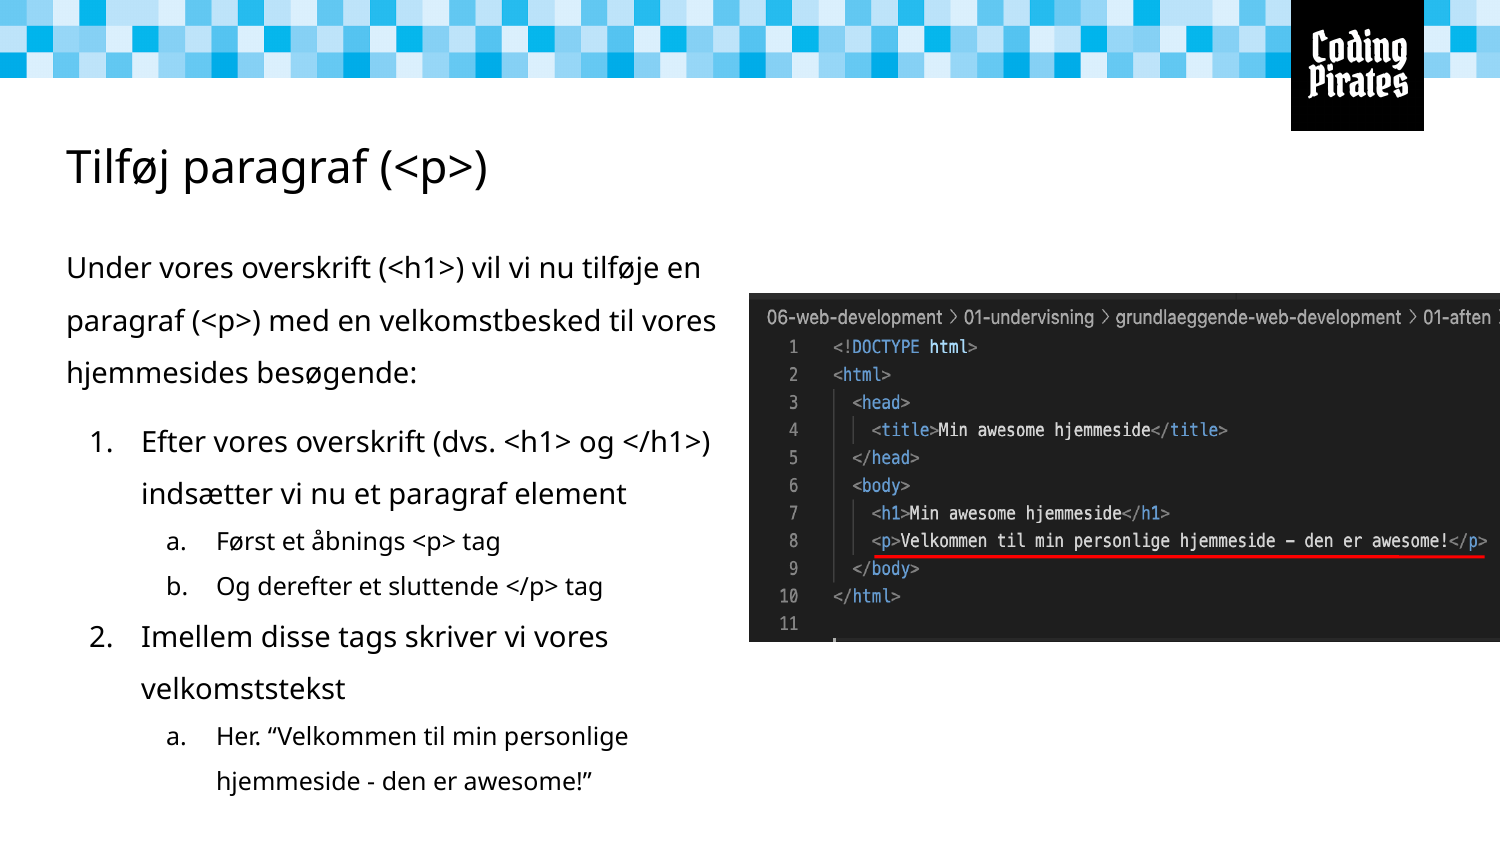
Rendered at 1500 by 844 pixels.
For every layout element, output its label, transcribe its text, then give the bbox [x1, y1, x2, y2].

list Under vores overskrift (<h1>) vil vi nu tilføje en paragraf (<p>) med en velkomstbesked til vores hjemmesides besøgende: Efter vores overskrift (dvs. <h1> og </h1>) indsætter vi nu et paragraf element Først et åbnings <p> tag Og derefter et sluttende </p> tag Imellem disse tags skriver vi vores velkomststekst Her. “Velkommen til min personlige hjemmeside - den er awesome!” [51, 216, 741, 803]
picture [749, 293, 1500, 642]
picture [1291, 0, 1424, 123]
title Tilføj paragraf (<p>) [51, 123, 1477, 217]
picture [0, 0, 1056, 78]
